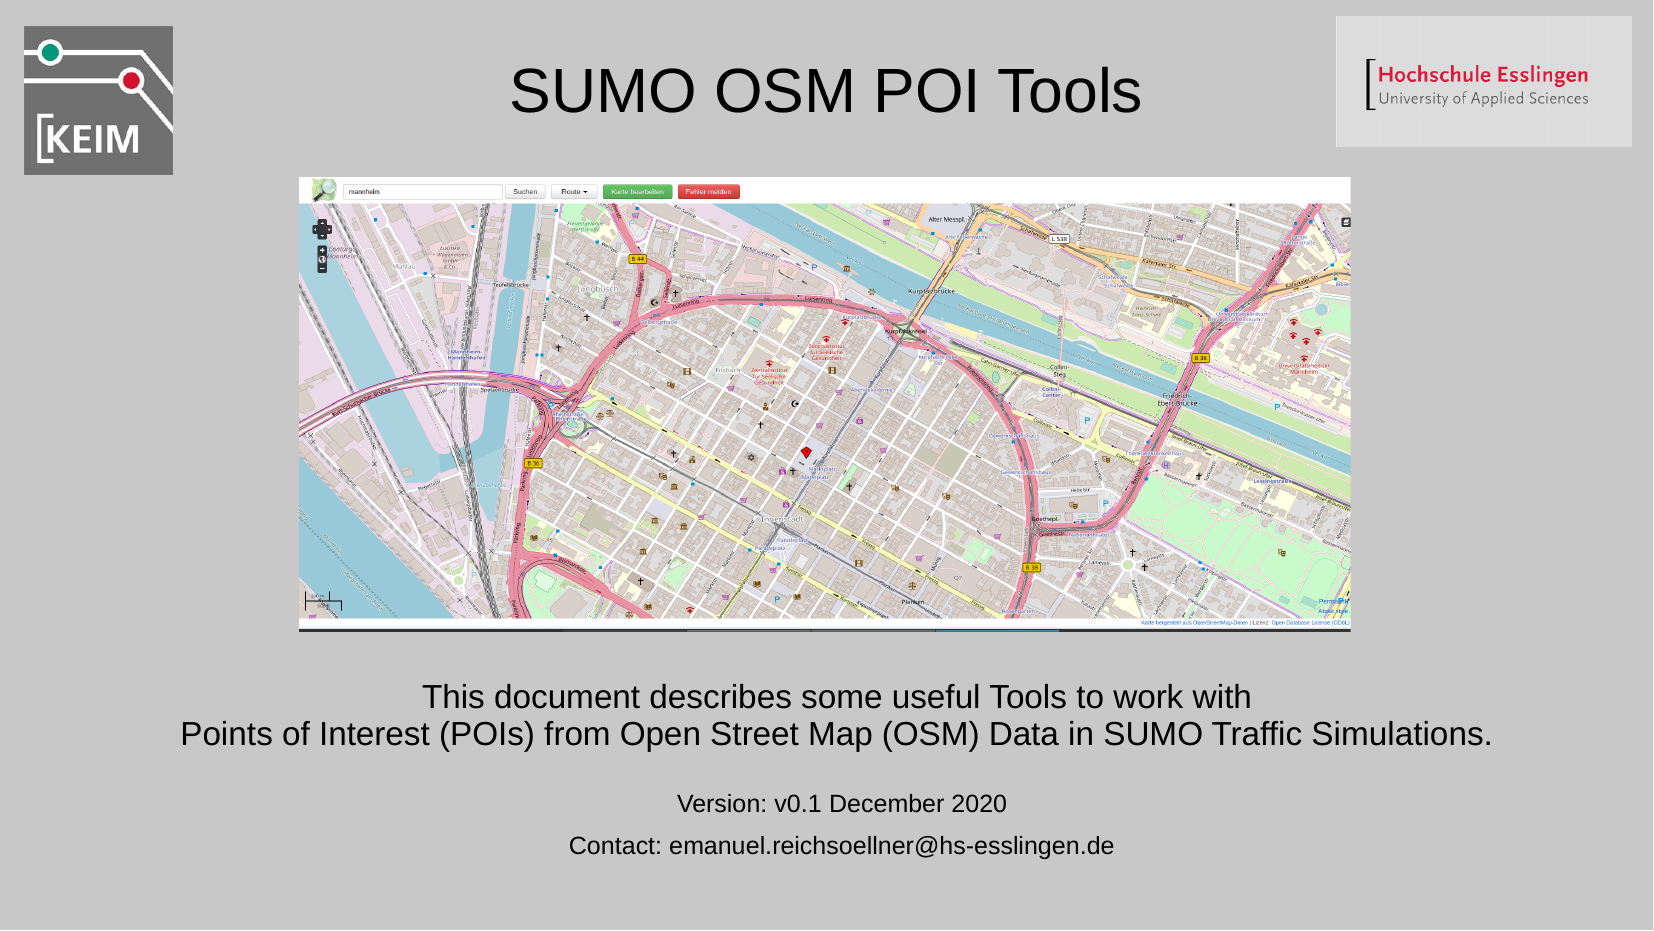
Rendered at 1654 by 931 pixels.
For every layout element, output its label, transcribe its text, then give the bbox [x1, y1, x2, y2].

subtitle This document describes some useful Tools to work with Points of Interest (POIs) from Open Street Map (OSM) Data in SUMO Traffic Simulations. Version: v0.1 December 2020 Contact: emanuel.reichsoellner@hs-esslingen.de [98, 653, 1587, 913]
picture [1336, 16, 1632, 147]
title SUMO OSM POI Tools [173, 37, 1336, 146]
picture [24, 26, 173, 175]
picture [287, 177, 1351, 632]
